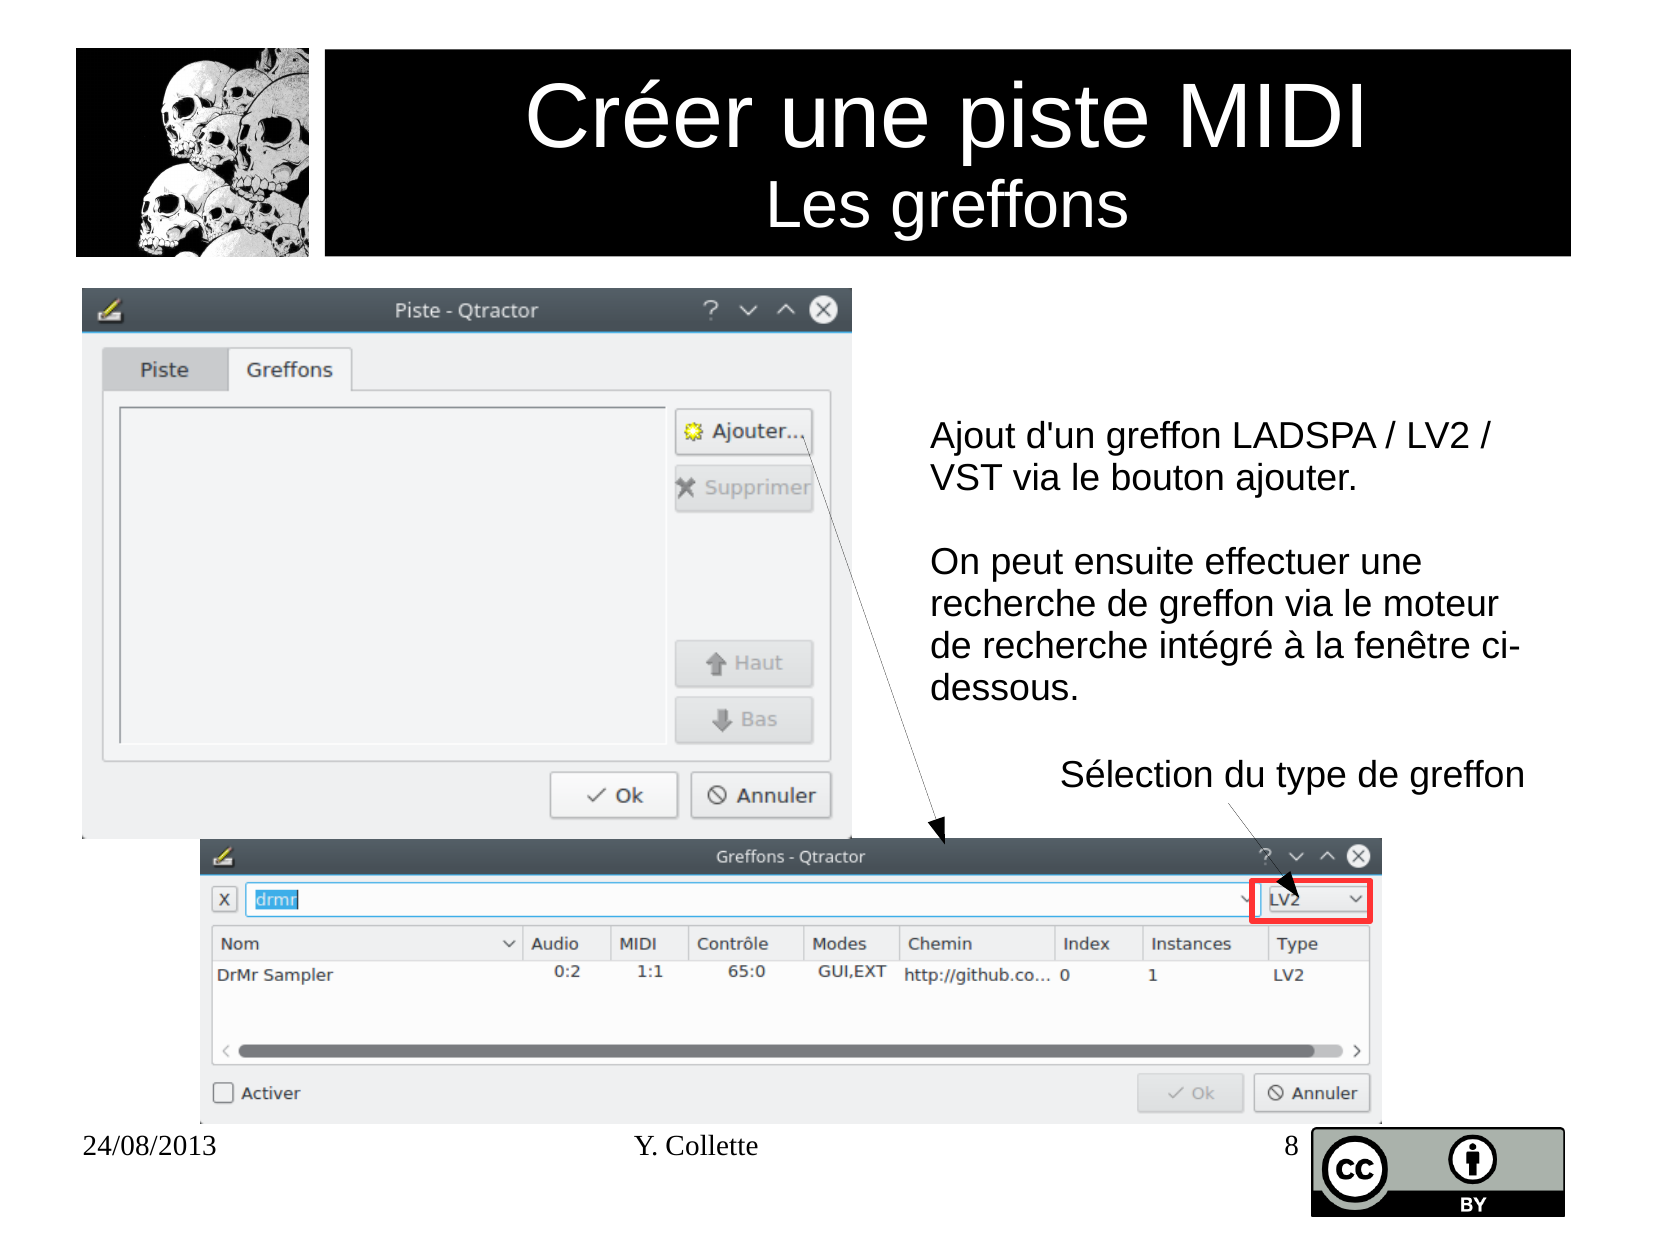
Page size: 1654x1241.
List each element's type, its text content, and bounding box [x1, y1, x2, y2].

picture [76, 48, 309, 257]
picture [1255, 883, 1367, 918]
text_box Ajout d'un greffon LADSPA / LV2 / VST via le bouton ajouter. On peut ensuite effectuer une recherche de greffon via le moteur de recherche intégré à la fenêtre ci-dessous. [915, 407, 1542, 717]
picture [1311, 1127, 1565, 1217]
title Créer une piste MIDI Les greffons [324, 49, 1571, 257]
picture [82, 288, 1382, 1124]
text_box Sélection du type de greffon [1045, 746, 1542, 804]
